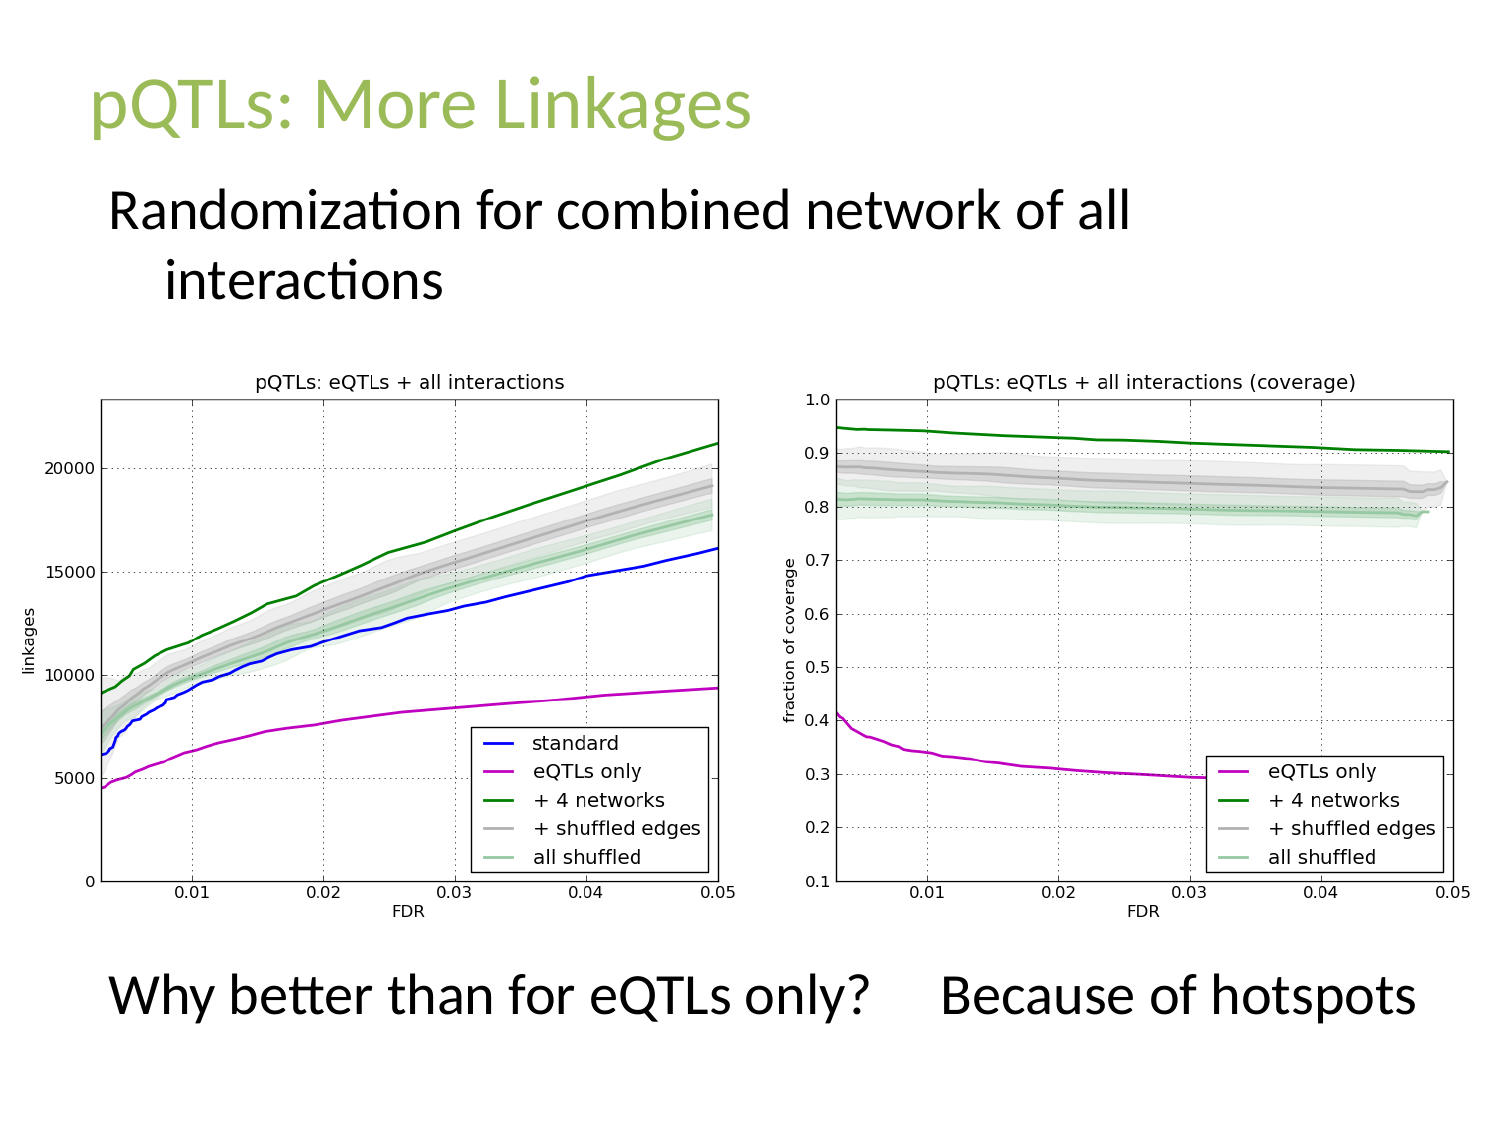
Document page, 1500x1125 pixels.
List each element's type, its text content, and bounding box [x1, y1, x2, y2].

text_box Randomization for combined network of all interactions [93, 164, 1418, 339]
text_box Because of hotspots [925, 949, 1442, 1034]
text_box pQTLs: More Linkages [74, 45, 1425, 153]
text_box Randomization for combined network of all interactions [93, 941, 1418, 1043]
picture [0, 339, 1500, 941]
text_box Why better than for eQTLs only? [93, 949, 903, 1034]
